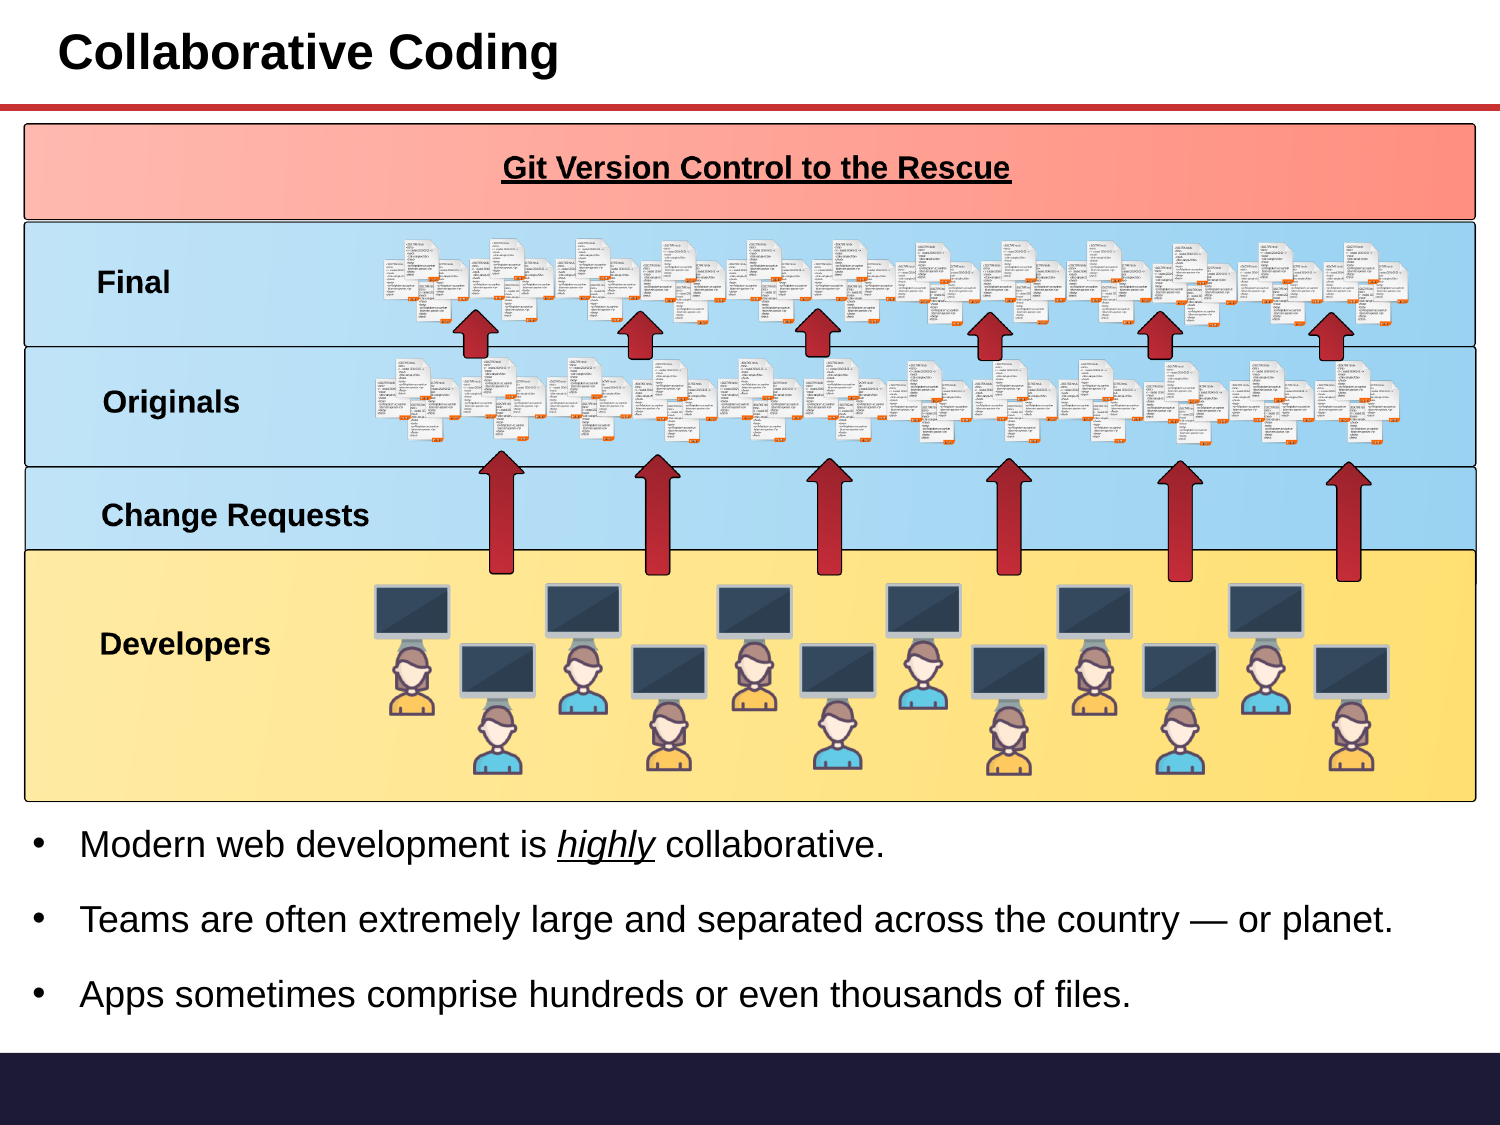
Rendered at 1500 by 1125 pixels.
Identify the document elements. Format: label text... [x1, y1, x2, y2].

title Collaborative Coding [50, 0, 948, 90]
picture [0, 90, 1500, 825]
text_box Modern web development is highly collaborative. Teams are often extremely large and separated across the country — or planet. Apps sometimes comprise hundreds or even thousands of files. [24, 812, 1482, 1023]
